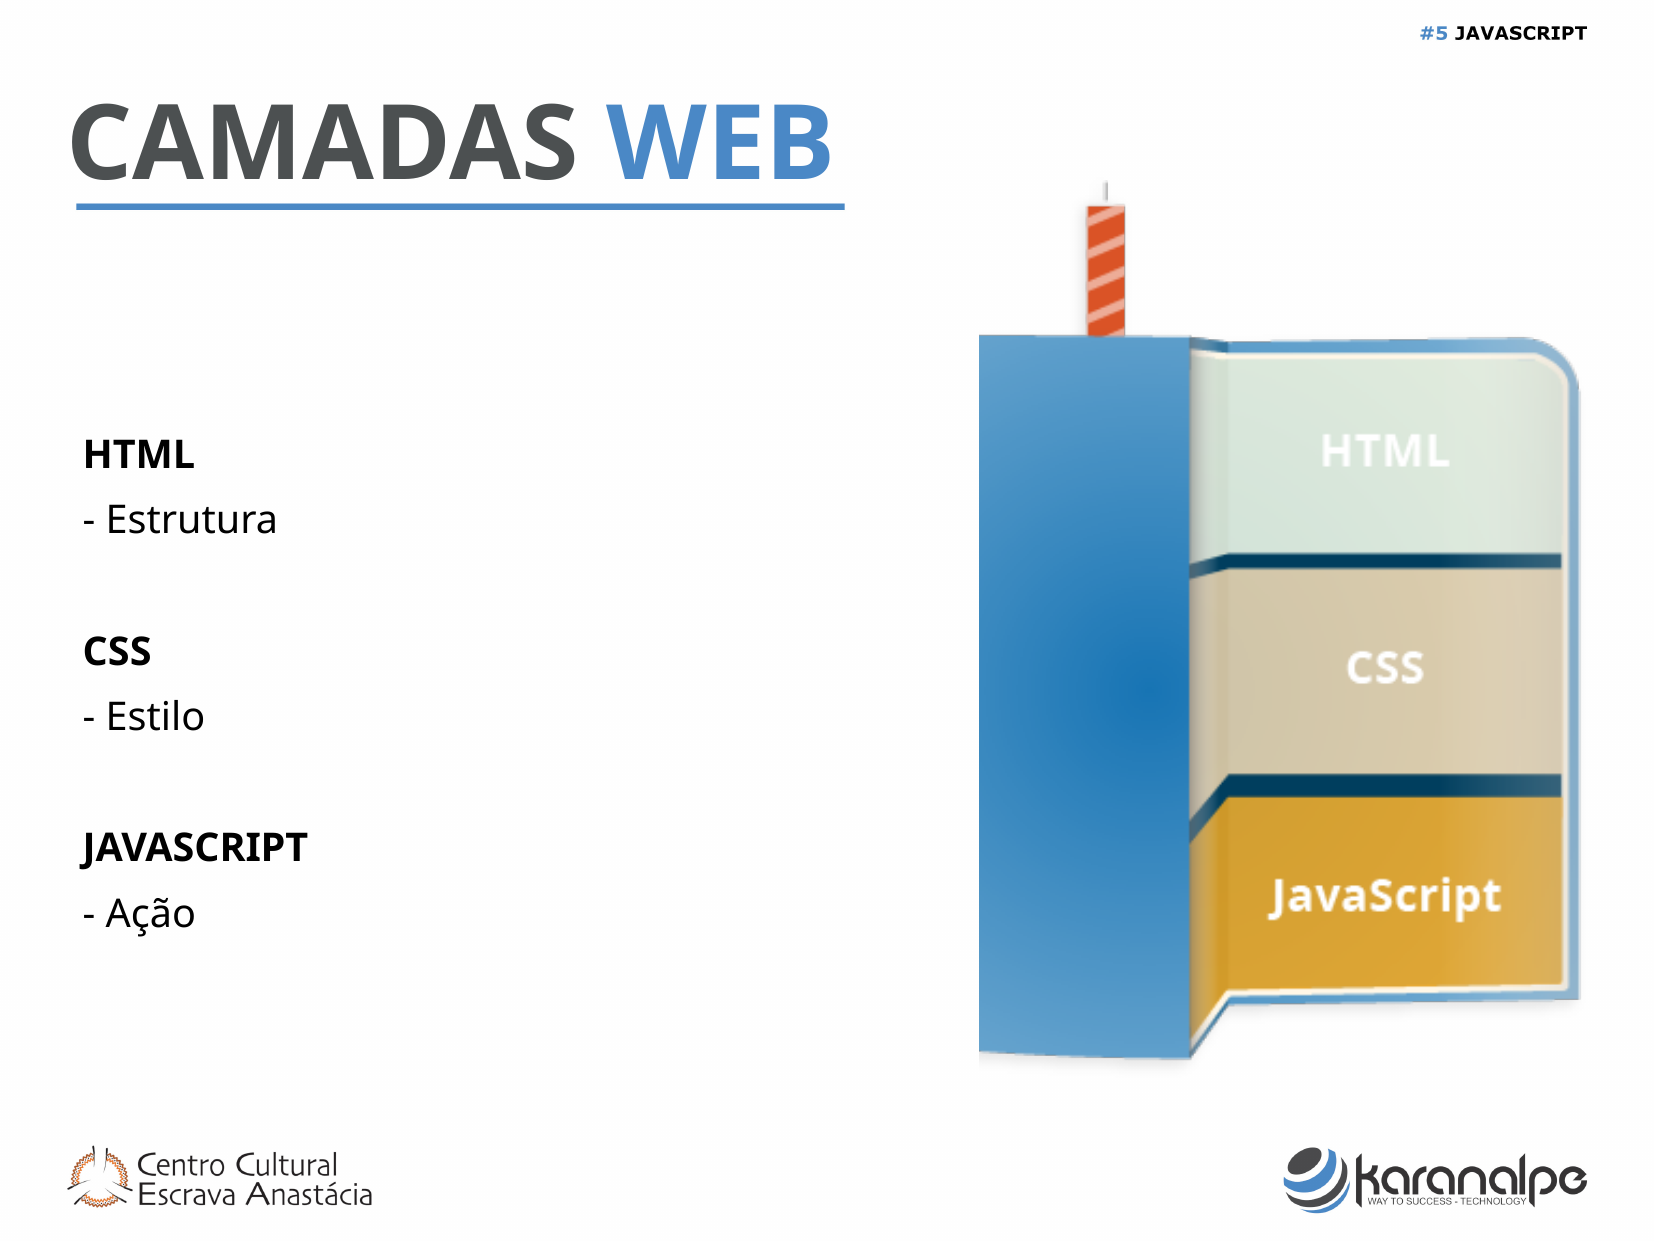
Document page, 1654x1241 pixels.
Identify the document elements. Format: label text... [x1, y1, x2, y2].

title CAMADAS WEB [66, 35, 1555, 243]
picture [0, 0, 1654, 1241]
list HTML - Estrutura CSS - Estilo JAVASCRIPT - Ação [82, 426, 839, 1004]
